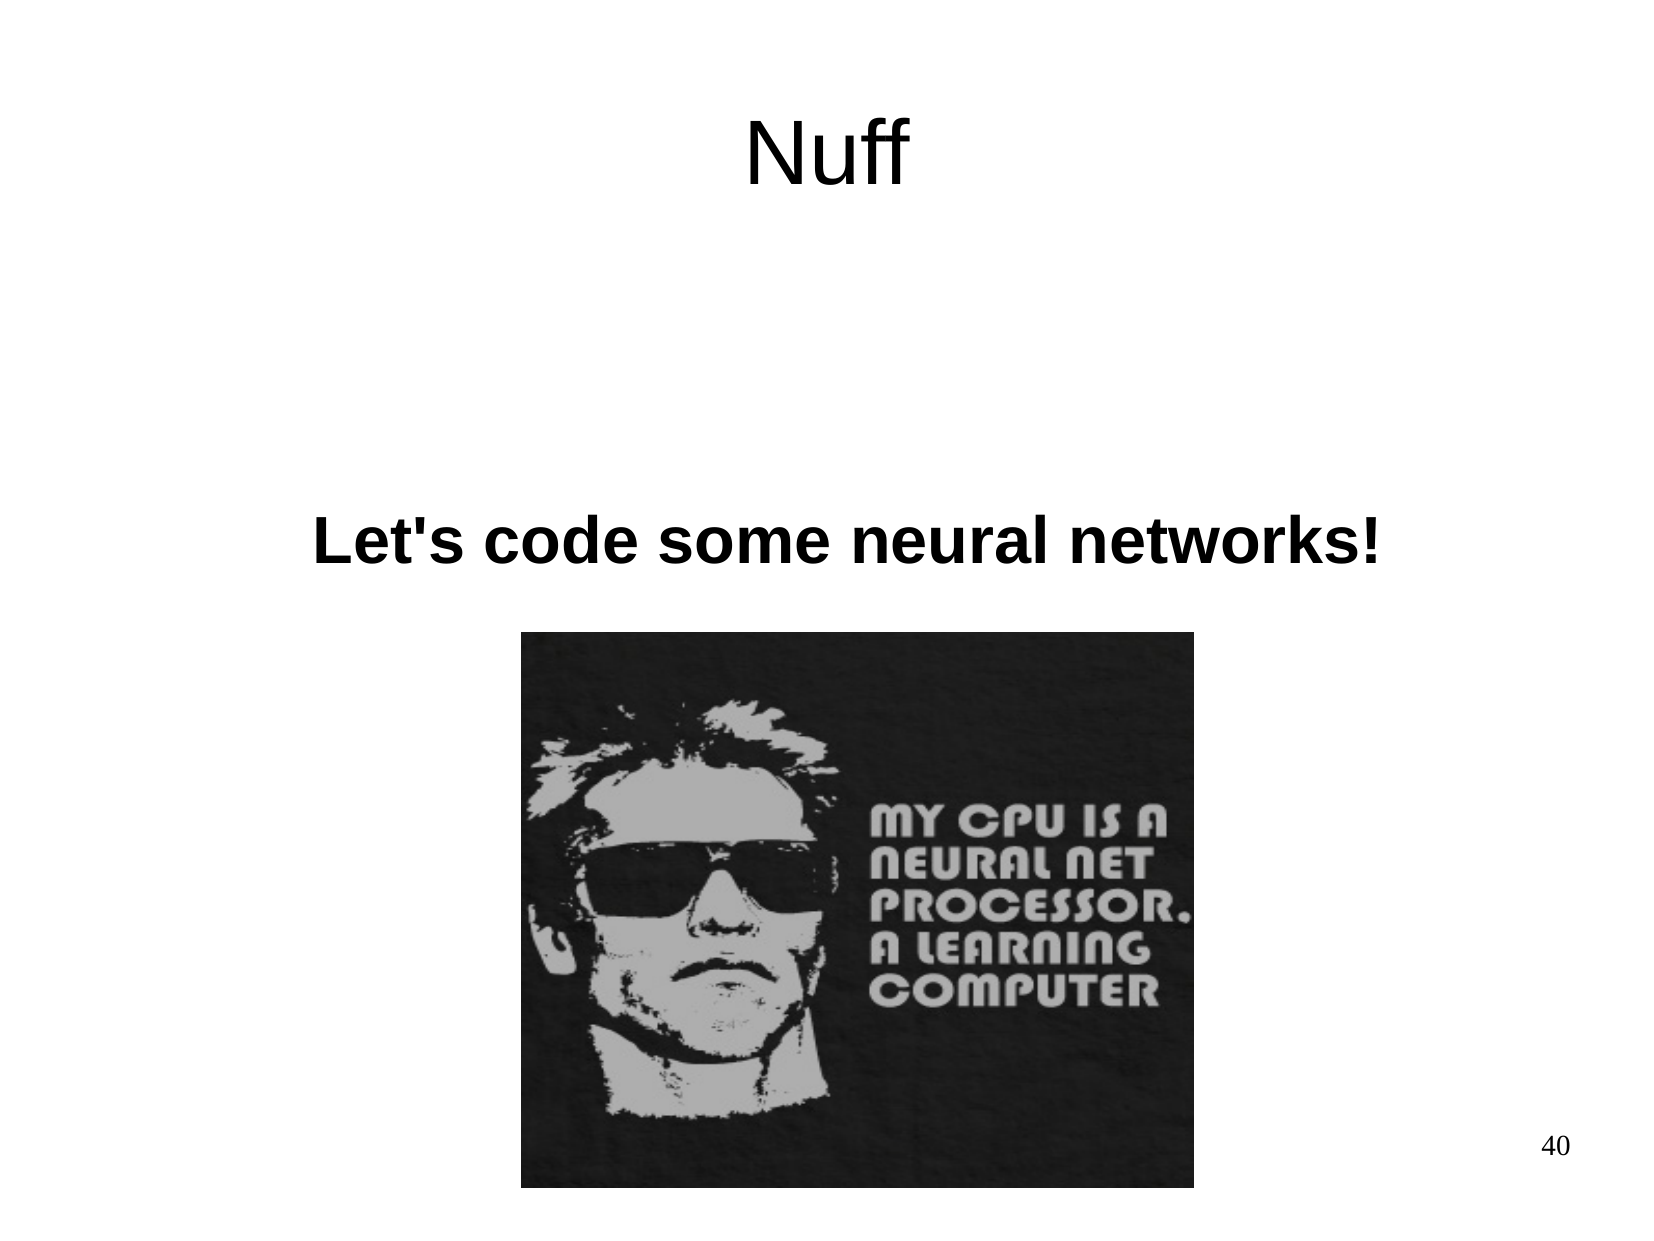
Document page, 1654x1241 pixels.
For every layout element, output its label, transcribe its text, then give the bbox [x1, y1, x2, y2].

text_box Let's code some neural networks! [15, 495, 1647, 885]
title Nuff [82, 49, 1571, 257]
picture [521, 632, 1194, 1188]
